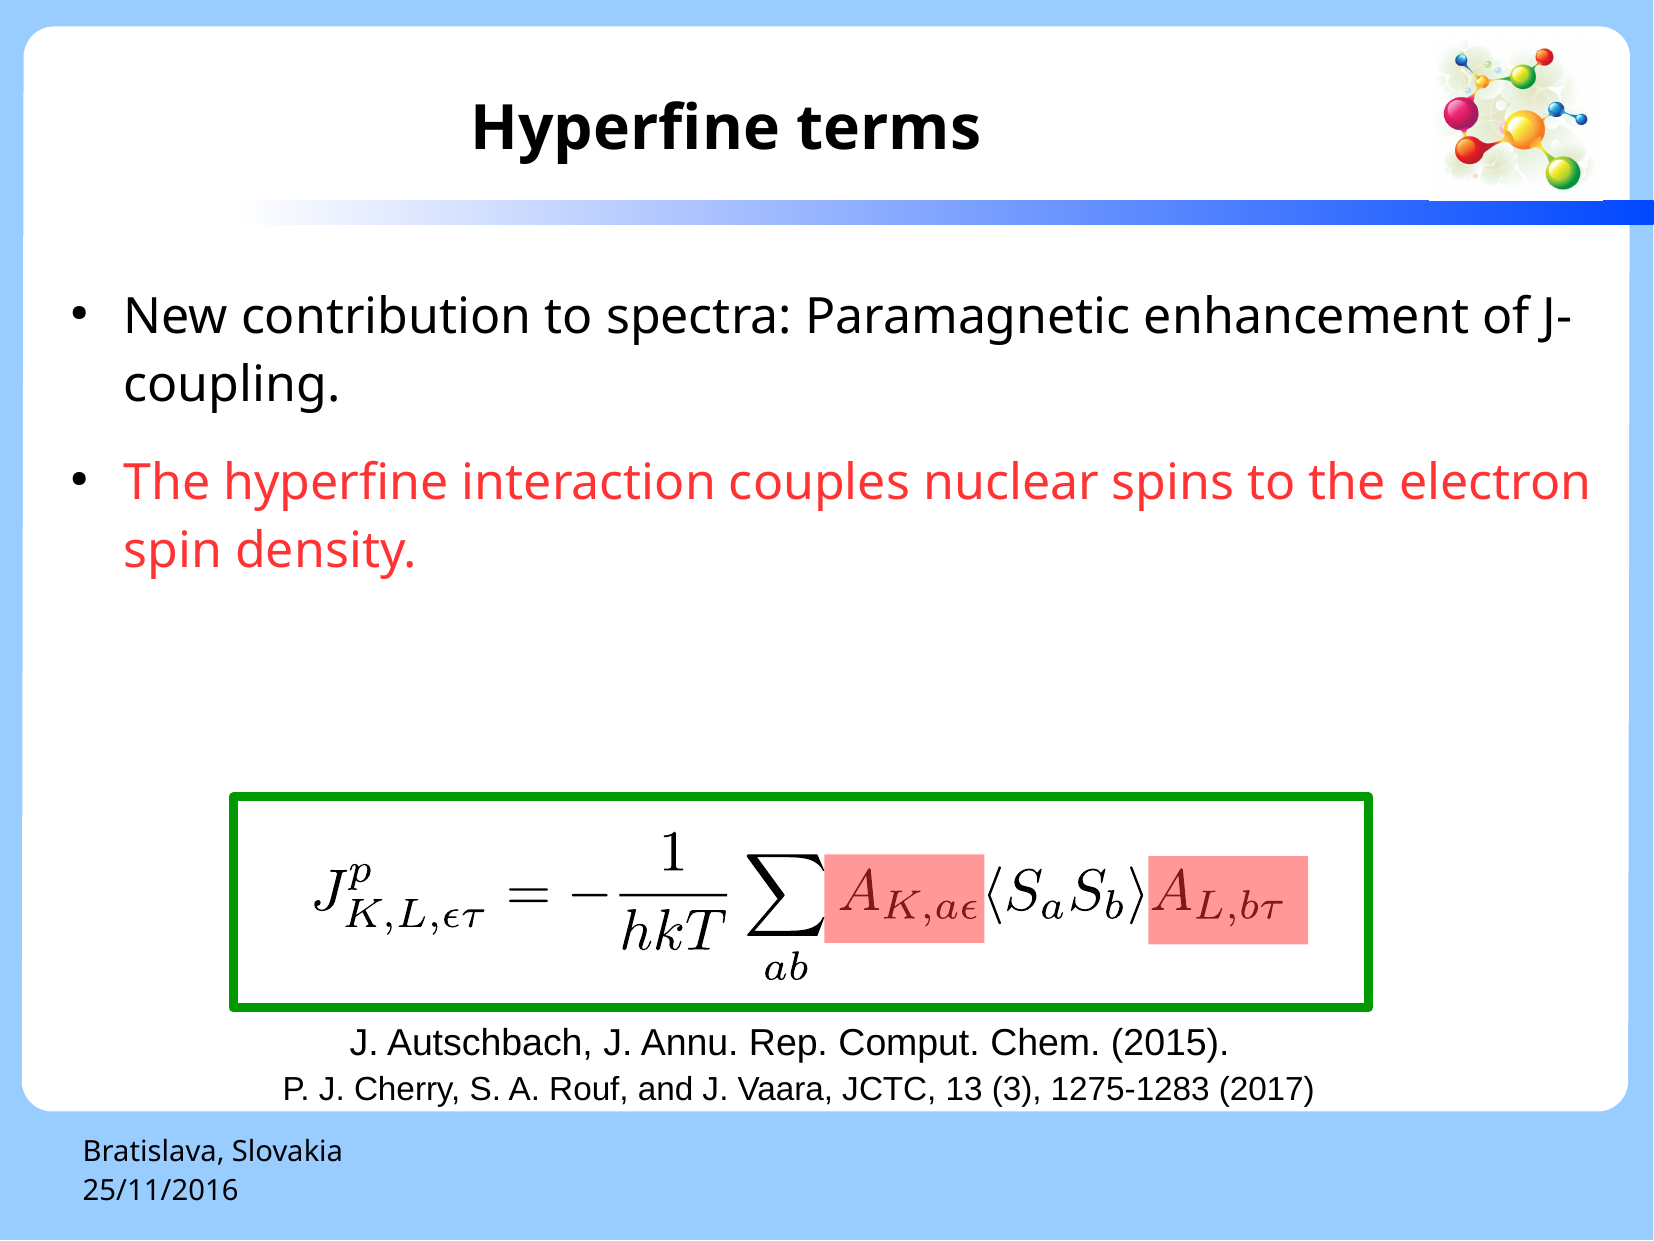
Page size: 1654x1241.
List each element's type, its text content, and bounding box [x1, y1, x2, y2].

picture [1429, 35, 1603, 201]
title Hyperfine terms [82, 49, 1371, 201]
list New contribution to spectra: Paramagnetic enhancement of J-coupling. The hyperfine interaction couples nuclear spins to the electron spin density. [52, 279, 1594, 1107]
text_box P. J. Cherry, S. A. Rouf, and J. Vaara, JCTC, 13 (3), 1275-1283 (2017) [267, 1063, 1350, 1153]
text_box J. Autschbach, J. Annu. Rep. Comput. Chem. (2015). [334, 1013, 1316, 1103]
text_box [310, 831, 1309, 981]
